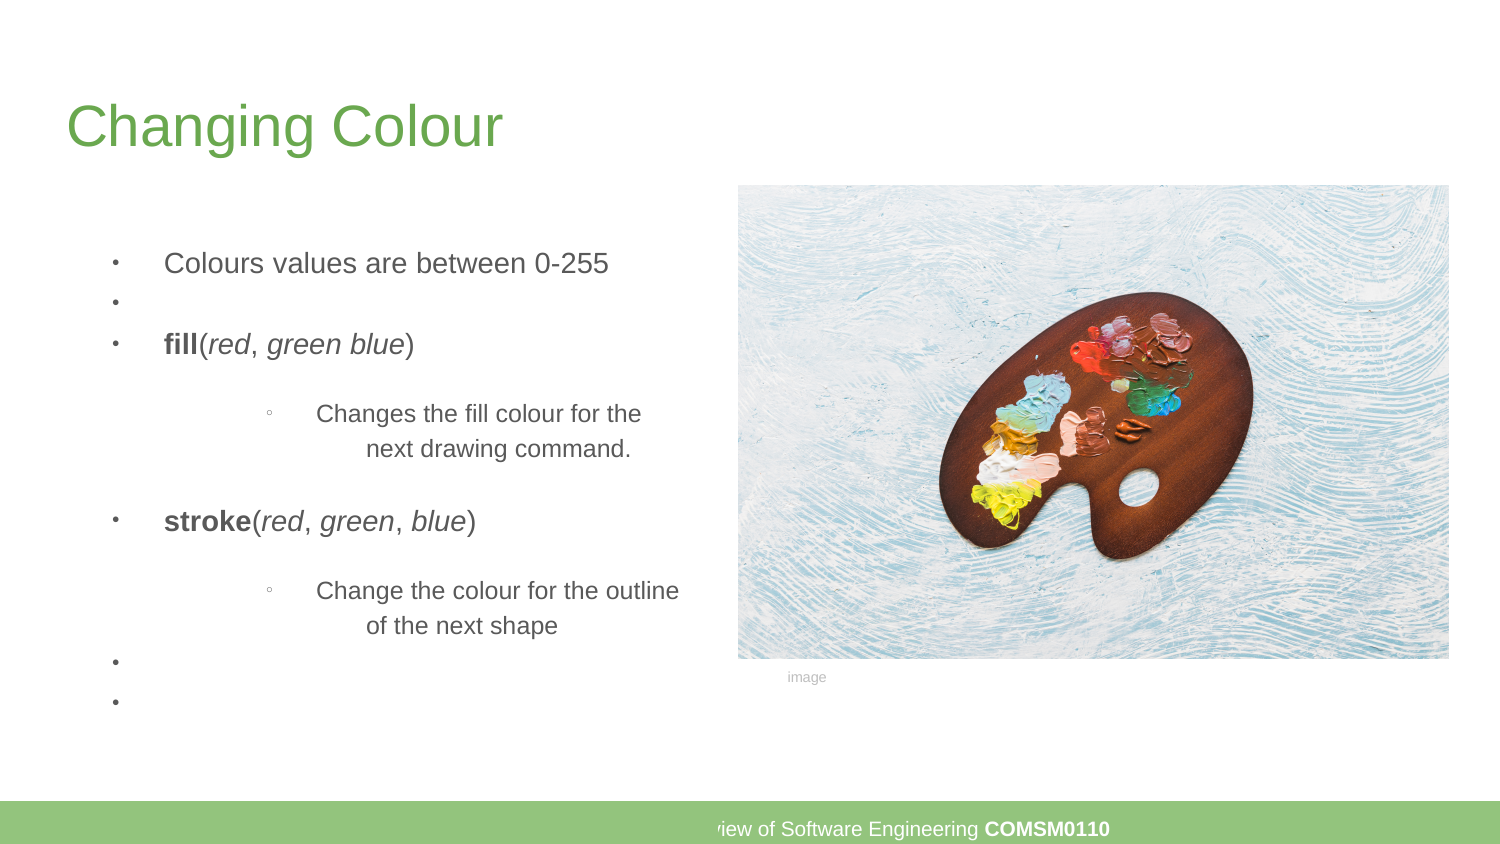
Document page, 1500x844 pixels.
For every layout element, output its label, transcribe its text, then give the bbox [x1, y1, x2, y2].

text_box image [772, 660, 1464, 694]
list Colours values are between 0-255 fill(red, green blue) Changes the fill colour for the next drawing command. stroke(red, green, blue) Change the colour for the outline of the next shape [51, 189, 708, 750]
picture [738, 185, 1449, 659]
title Changing Colour [51, 72, 1449, 167]
